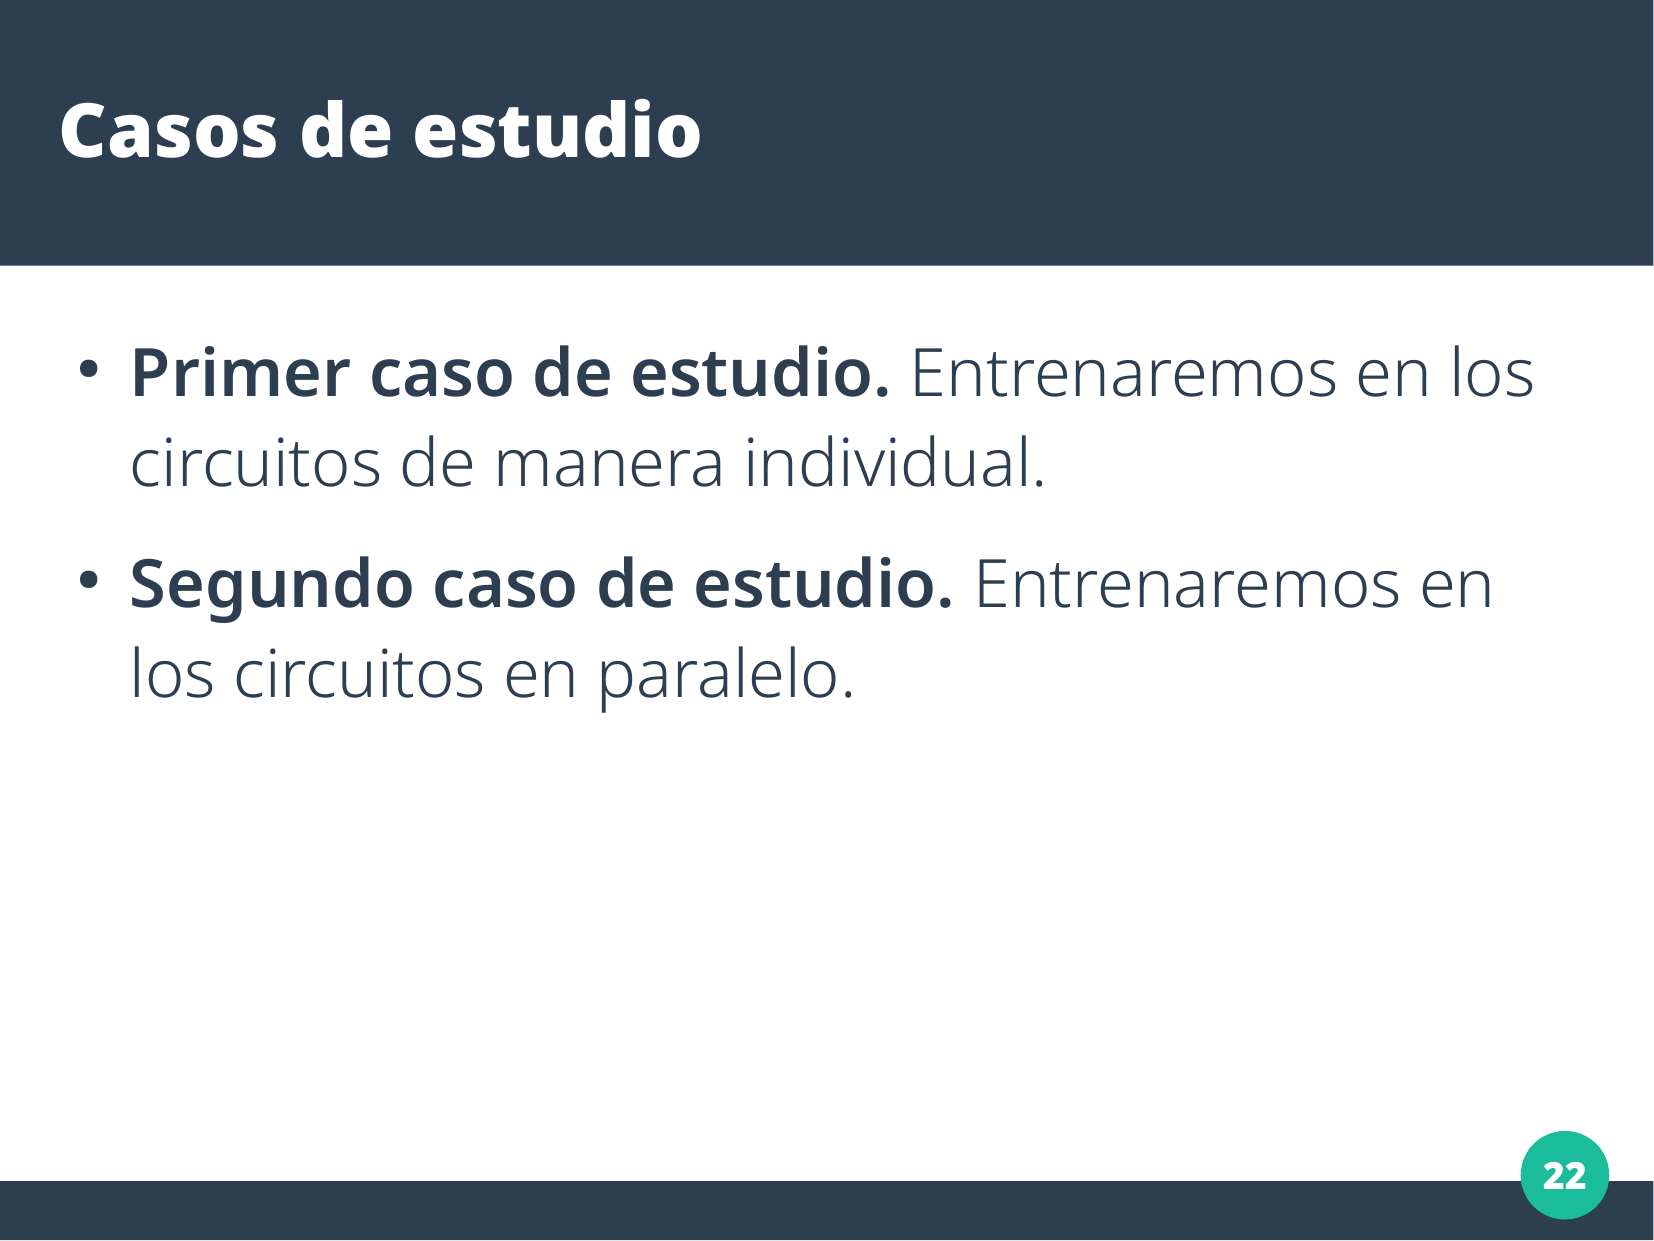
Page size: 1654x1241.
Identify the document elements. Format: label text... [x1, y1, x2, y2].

title Casos de estudio [59, 49, 1595, 207]
list Primer caso de estudio. Entrenaremos en los circuitos de manera individual. Segundo caso de estudio. Entrenaremos en los circuitos en paralelo. [59, 324, 1595, 1152]
